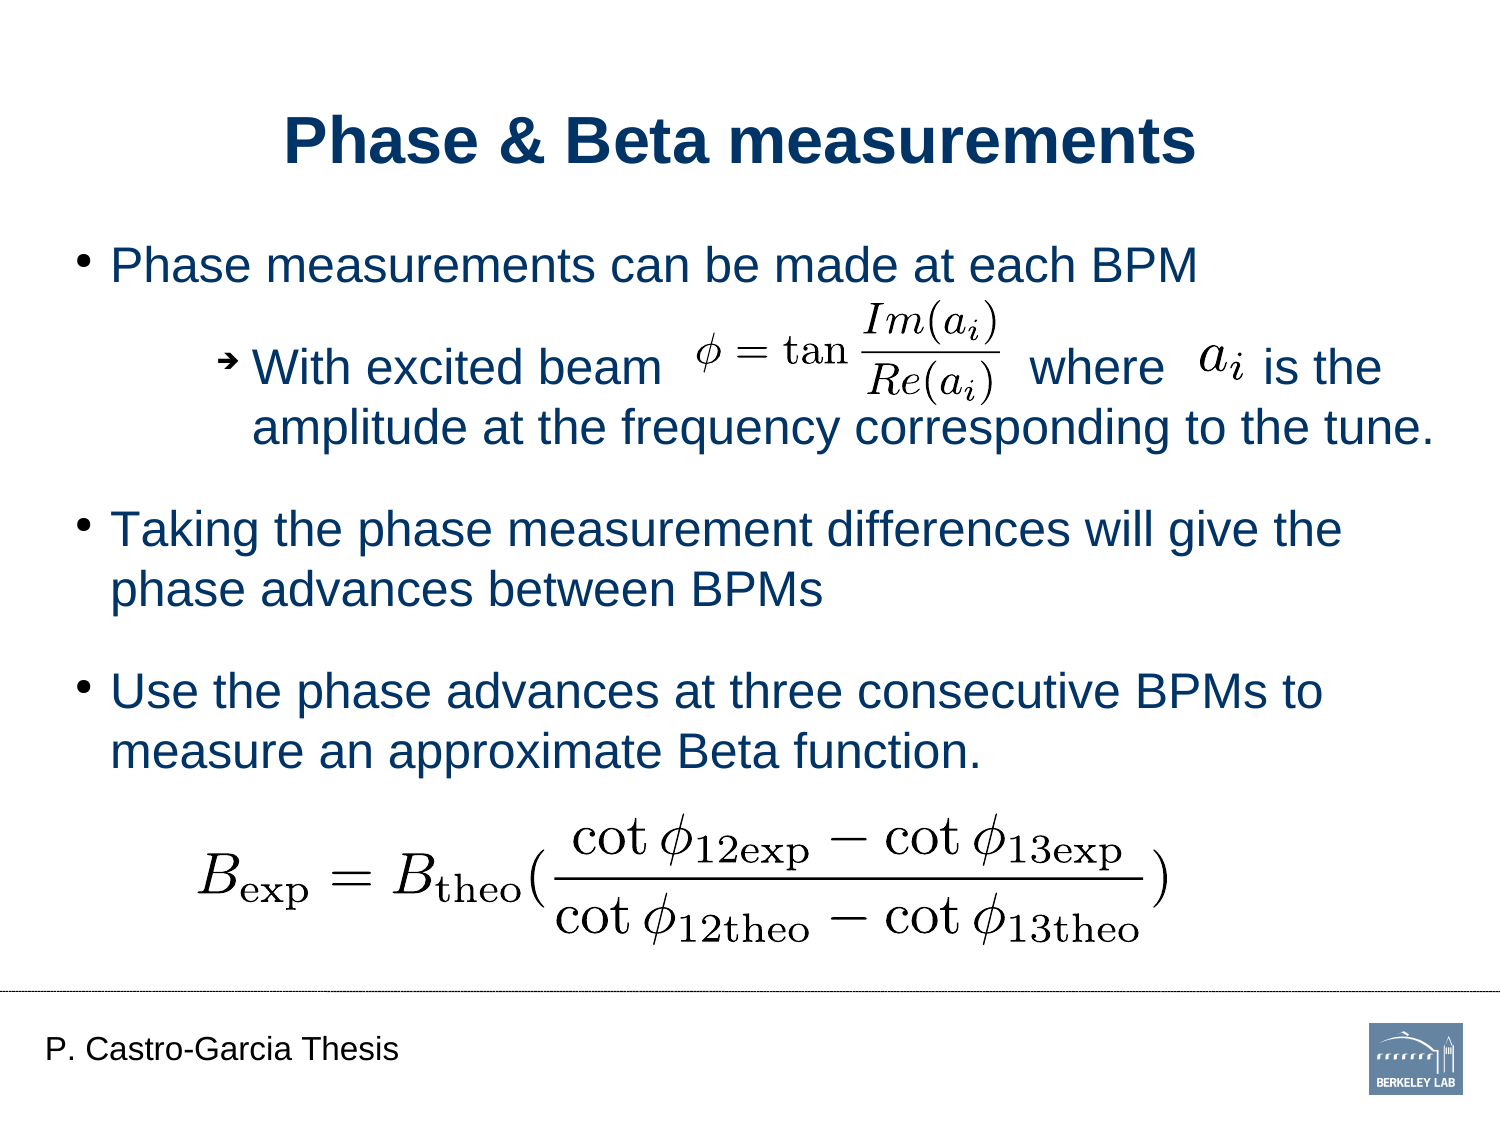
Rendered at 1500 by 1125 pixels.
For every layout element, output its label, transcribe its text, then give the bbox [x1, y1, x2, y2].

text_box [195, 813, 1173, 946]
text_box Phase measurements can be made at each BPM With excited beam where is the amplitude at the frequency corresponding to the tune. Taking the phase measurement differences will give the phase advances between BPMs Use the phase advances at three consecutive BPMs to measure an approximate Beta function. [60, 224, 1456, 786]
title Phase & Beta measurements [111, 42, 1389, 224]
text_box P. Castro-Garcia Thesis [30, 1020, 1306, 1075]
text_box [694, 299, 1000, 405]
picture [1369, 1023, 1463, 1095]
text_box [1197, 345, 1246, 381]
